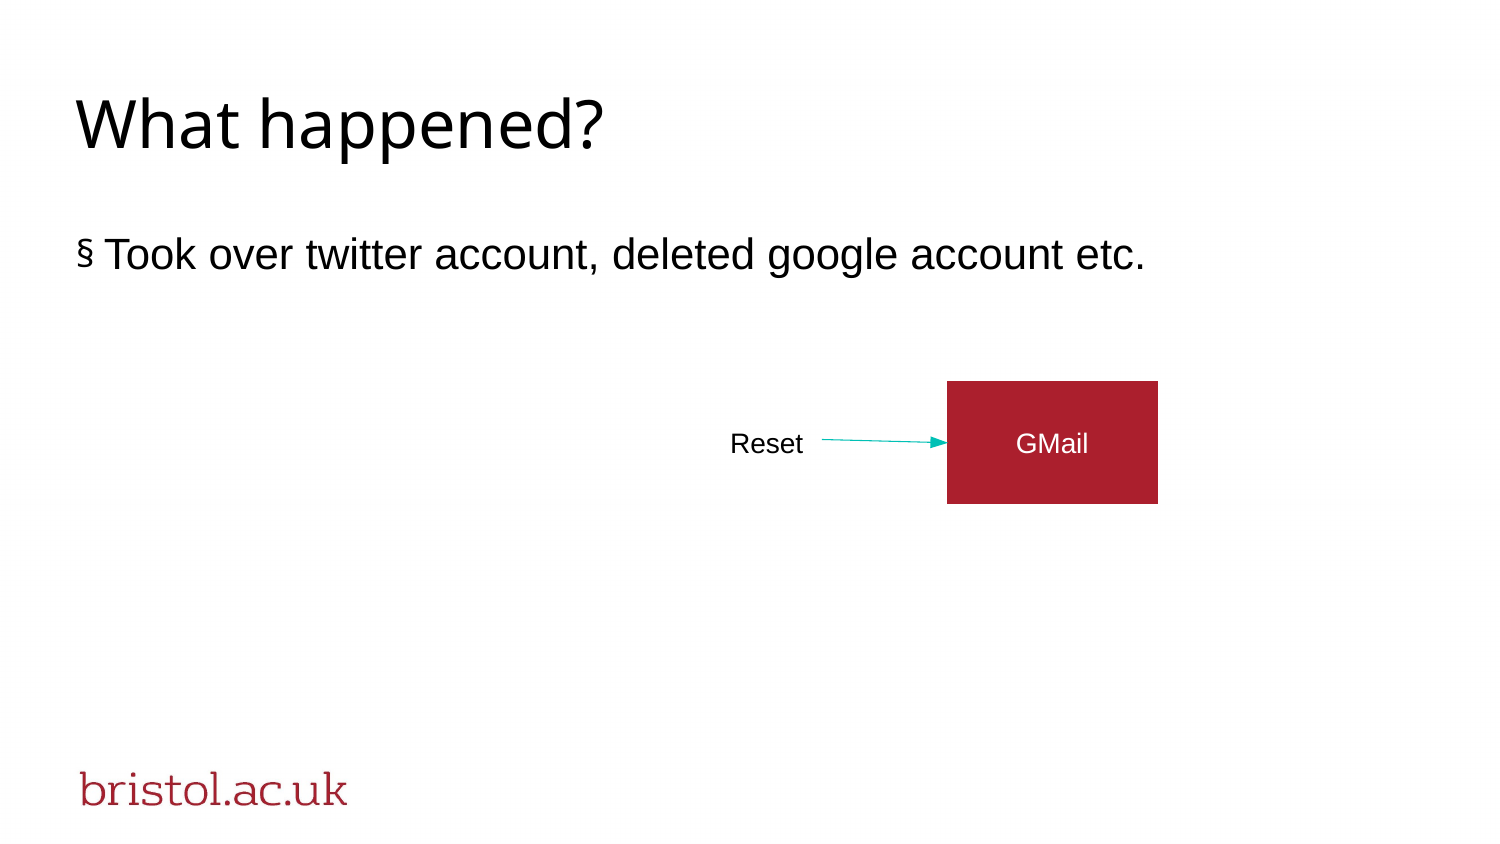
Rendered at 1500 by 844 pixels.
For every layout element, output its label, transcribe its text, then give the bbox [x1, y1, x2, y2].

text_box GMail [948, 382, 1157, 503]
list Took over twitter account, deleted google account etc. [60, 224, 1440, 699]
text_box Reset [715, 418, 820, 468]
title What happened? [60, 44, 1440, 209]
